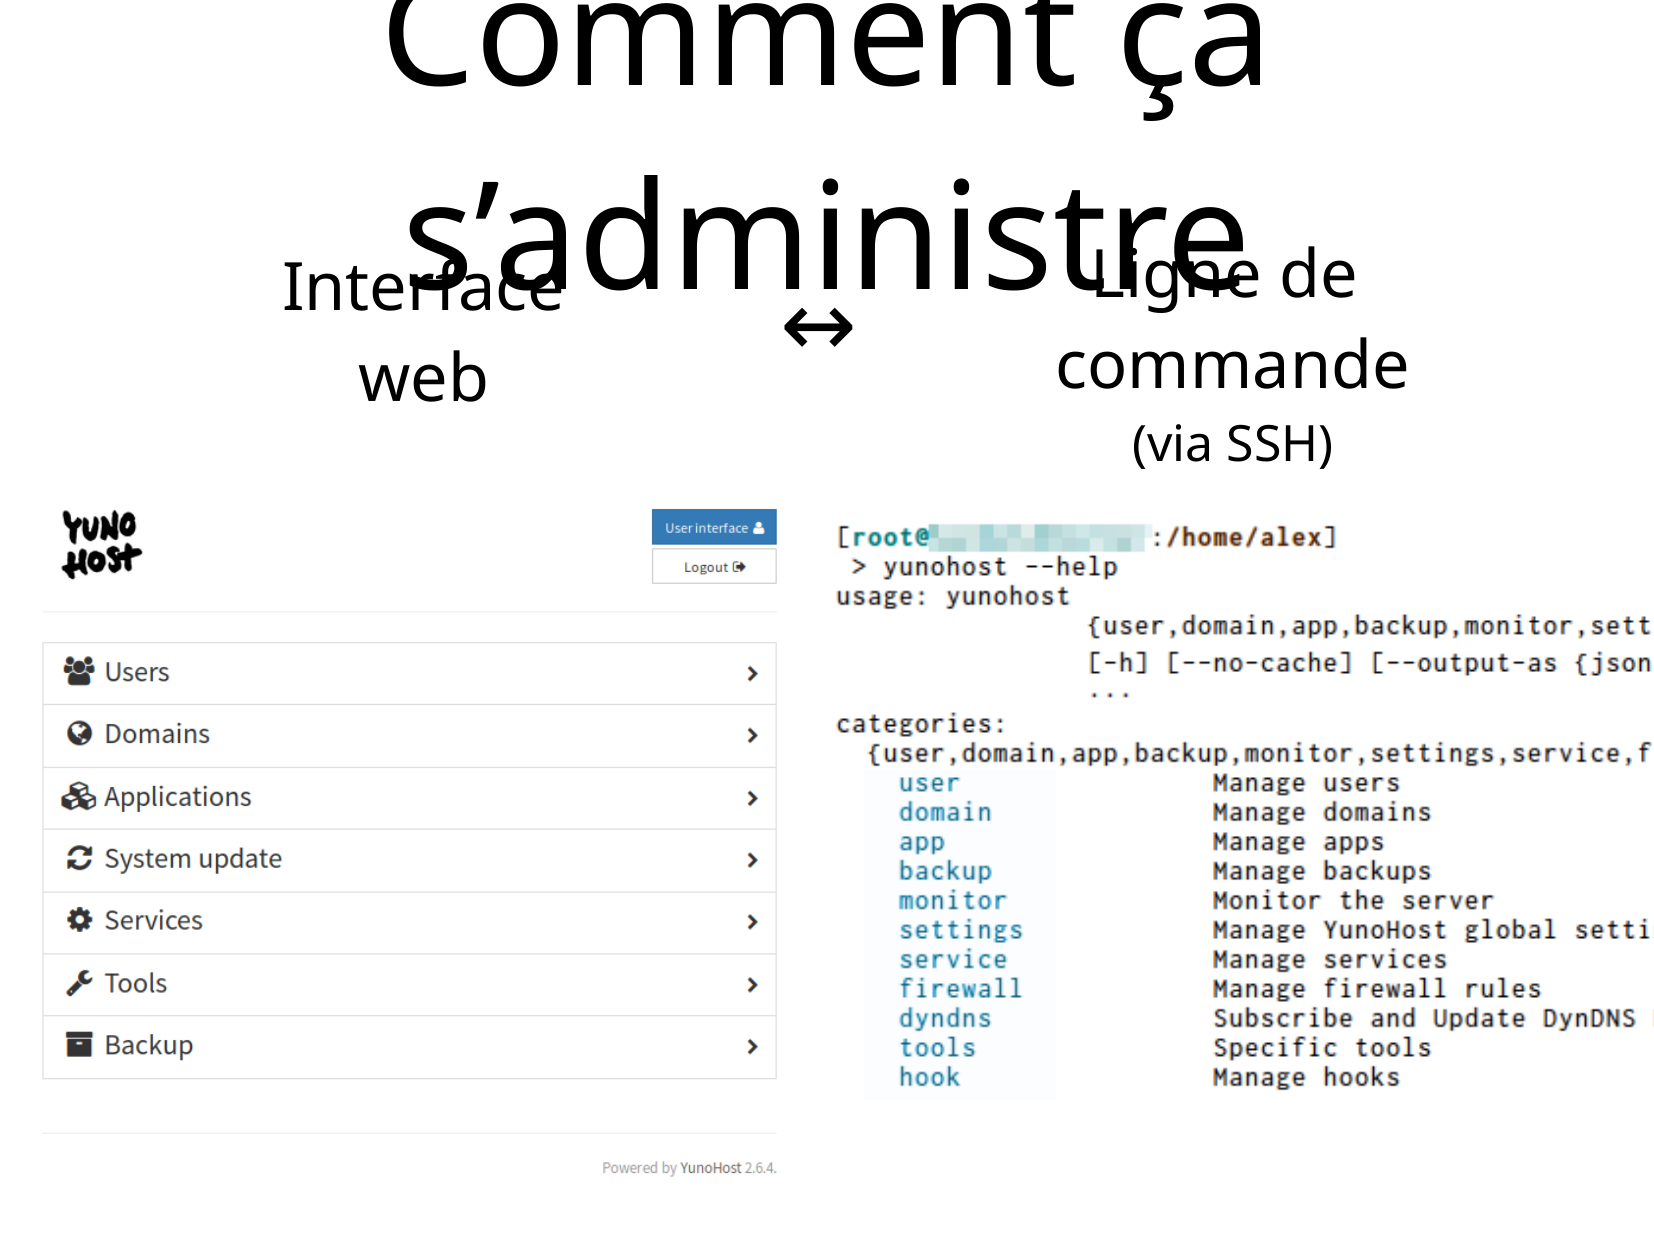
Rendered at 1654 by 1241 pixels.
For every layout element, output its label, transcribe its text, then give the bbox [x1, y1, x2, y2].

title Ligne de commande (via SSH) [891, 191, 1575, 511]
picture [33, 502, 784, 1191]
title Interface web [82, 226, 766, 434]
title Comment ça s’administre [82, 25, 1571, 226]
picture [831, 511, 1654, 1100]
title ↔ [477, 220, 1160, 428]
